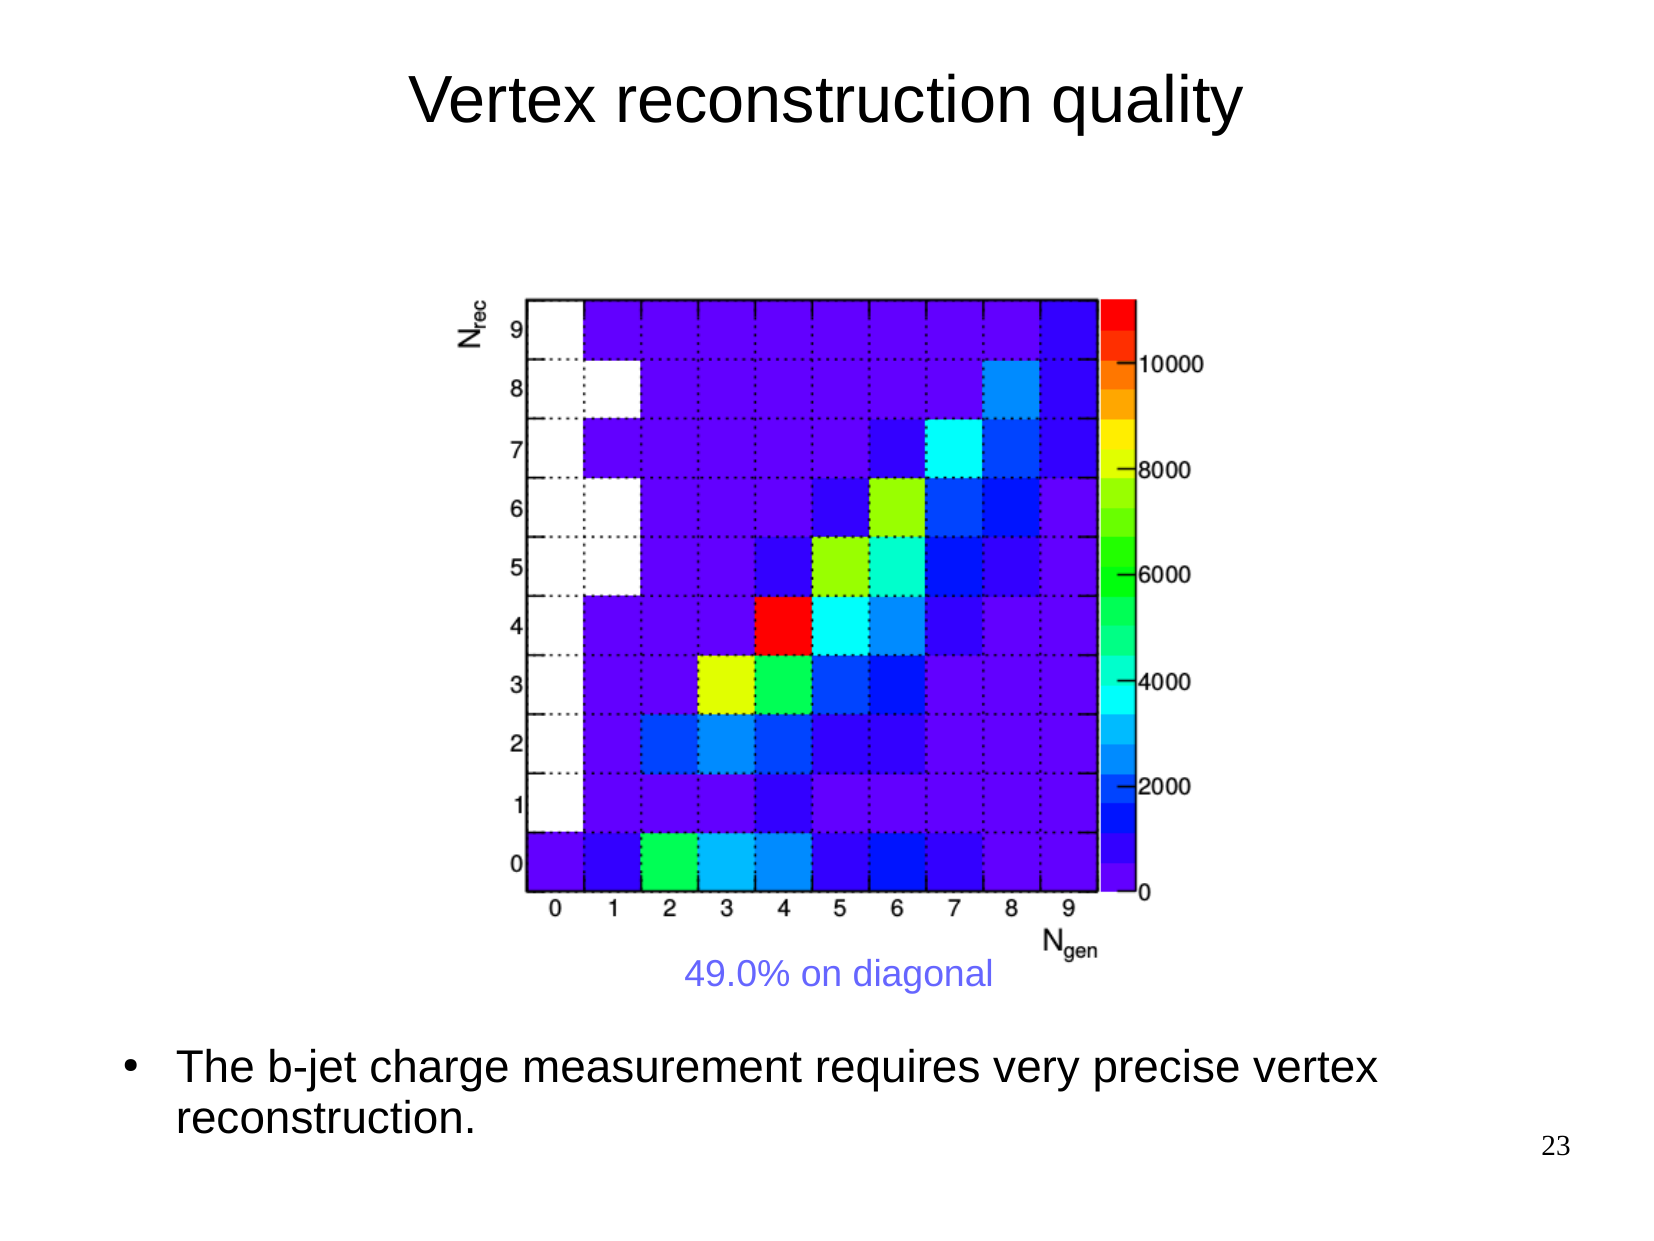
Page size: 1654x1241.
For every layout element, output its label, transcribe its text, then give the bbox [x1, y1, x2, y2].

list The b-jet charge measurement requires very precise vertex reconstruction. [105, 1040, 1531, 1206]
title Vertex reconstruction quality [82, 49, 1571, 151]
picture [435, 240, 1246, 965]
text_box 49.0% on diagonal [660, 945, 1019, 1002]
